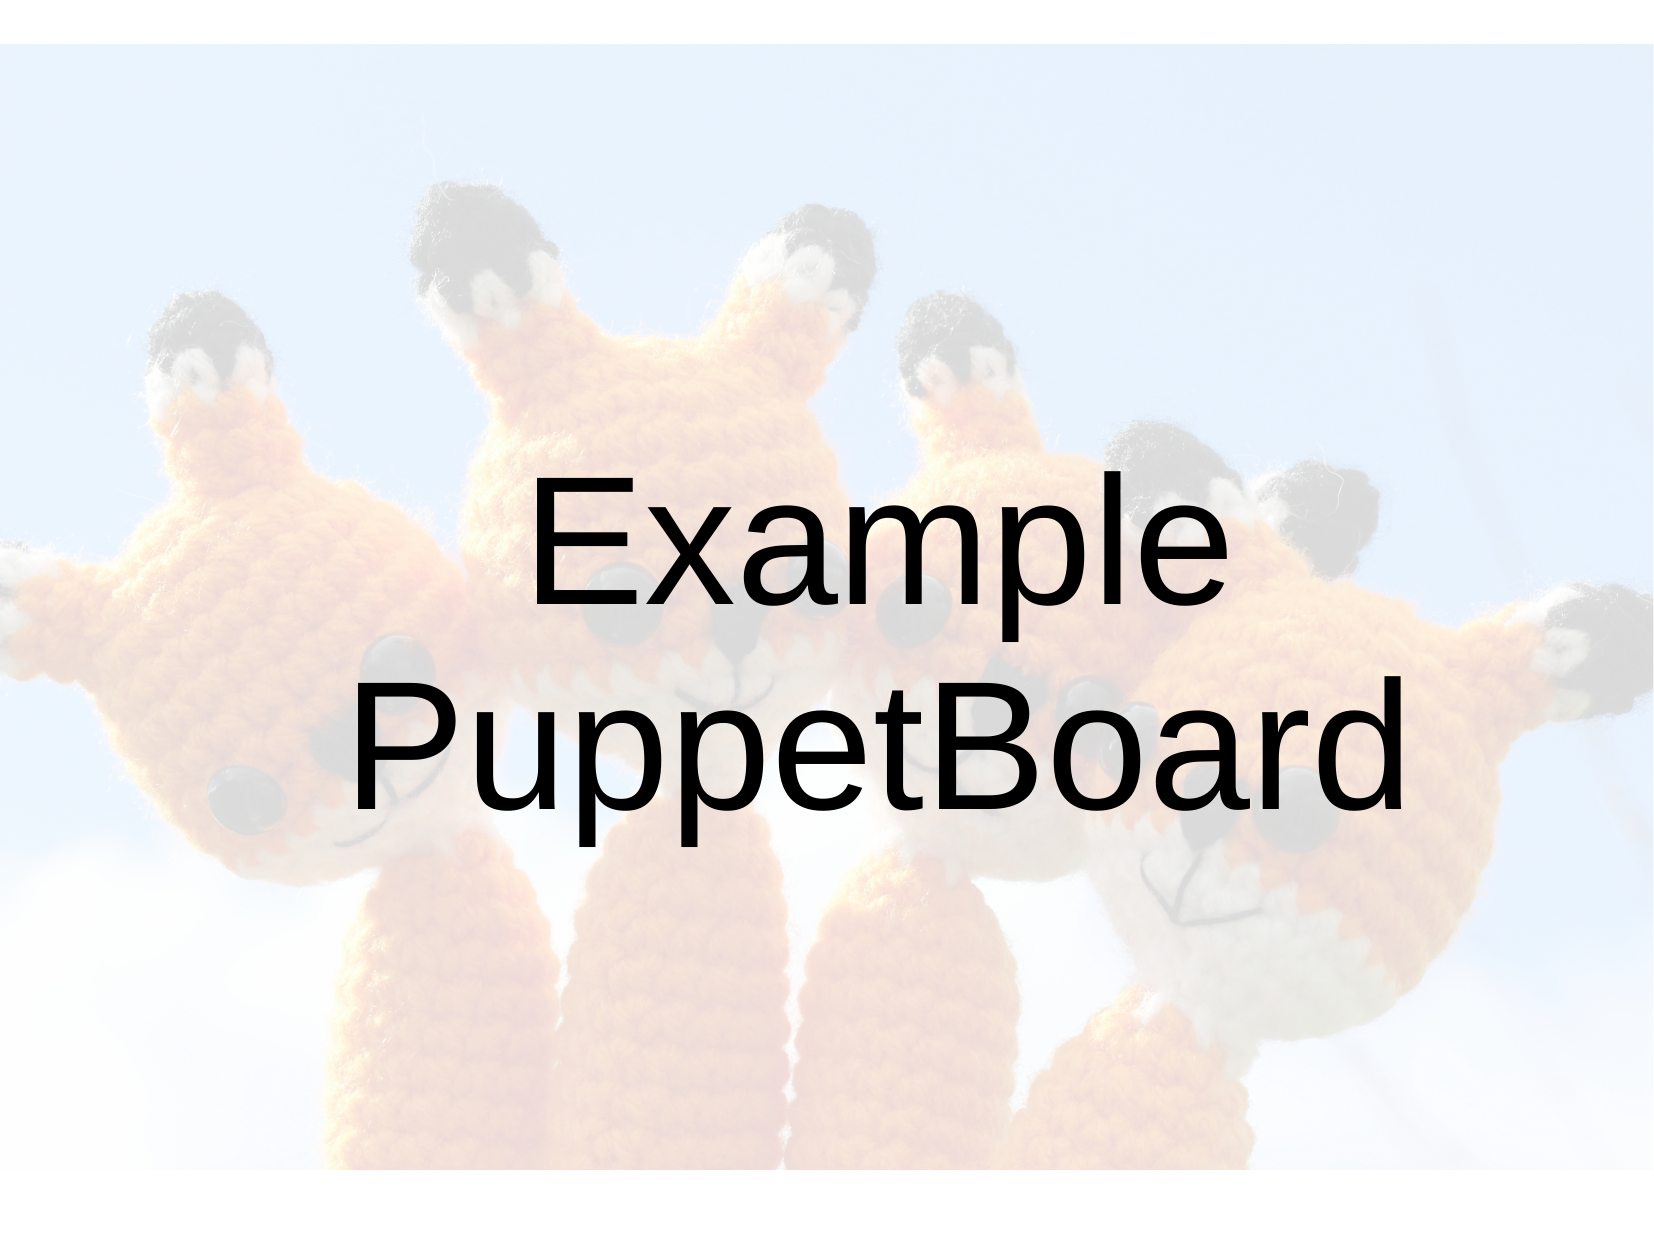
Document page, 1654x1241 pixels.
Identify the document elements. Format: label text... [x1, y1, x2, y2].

picture [0, 44, 1654, 1171]
title Example PuppetBoard [135, 438, 1624, 849]
